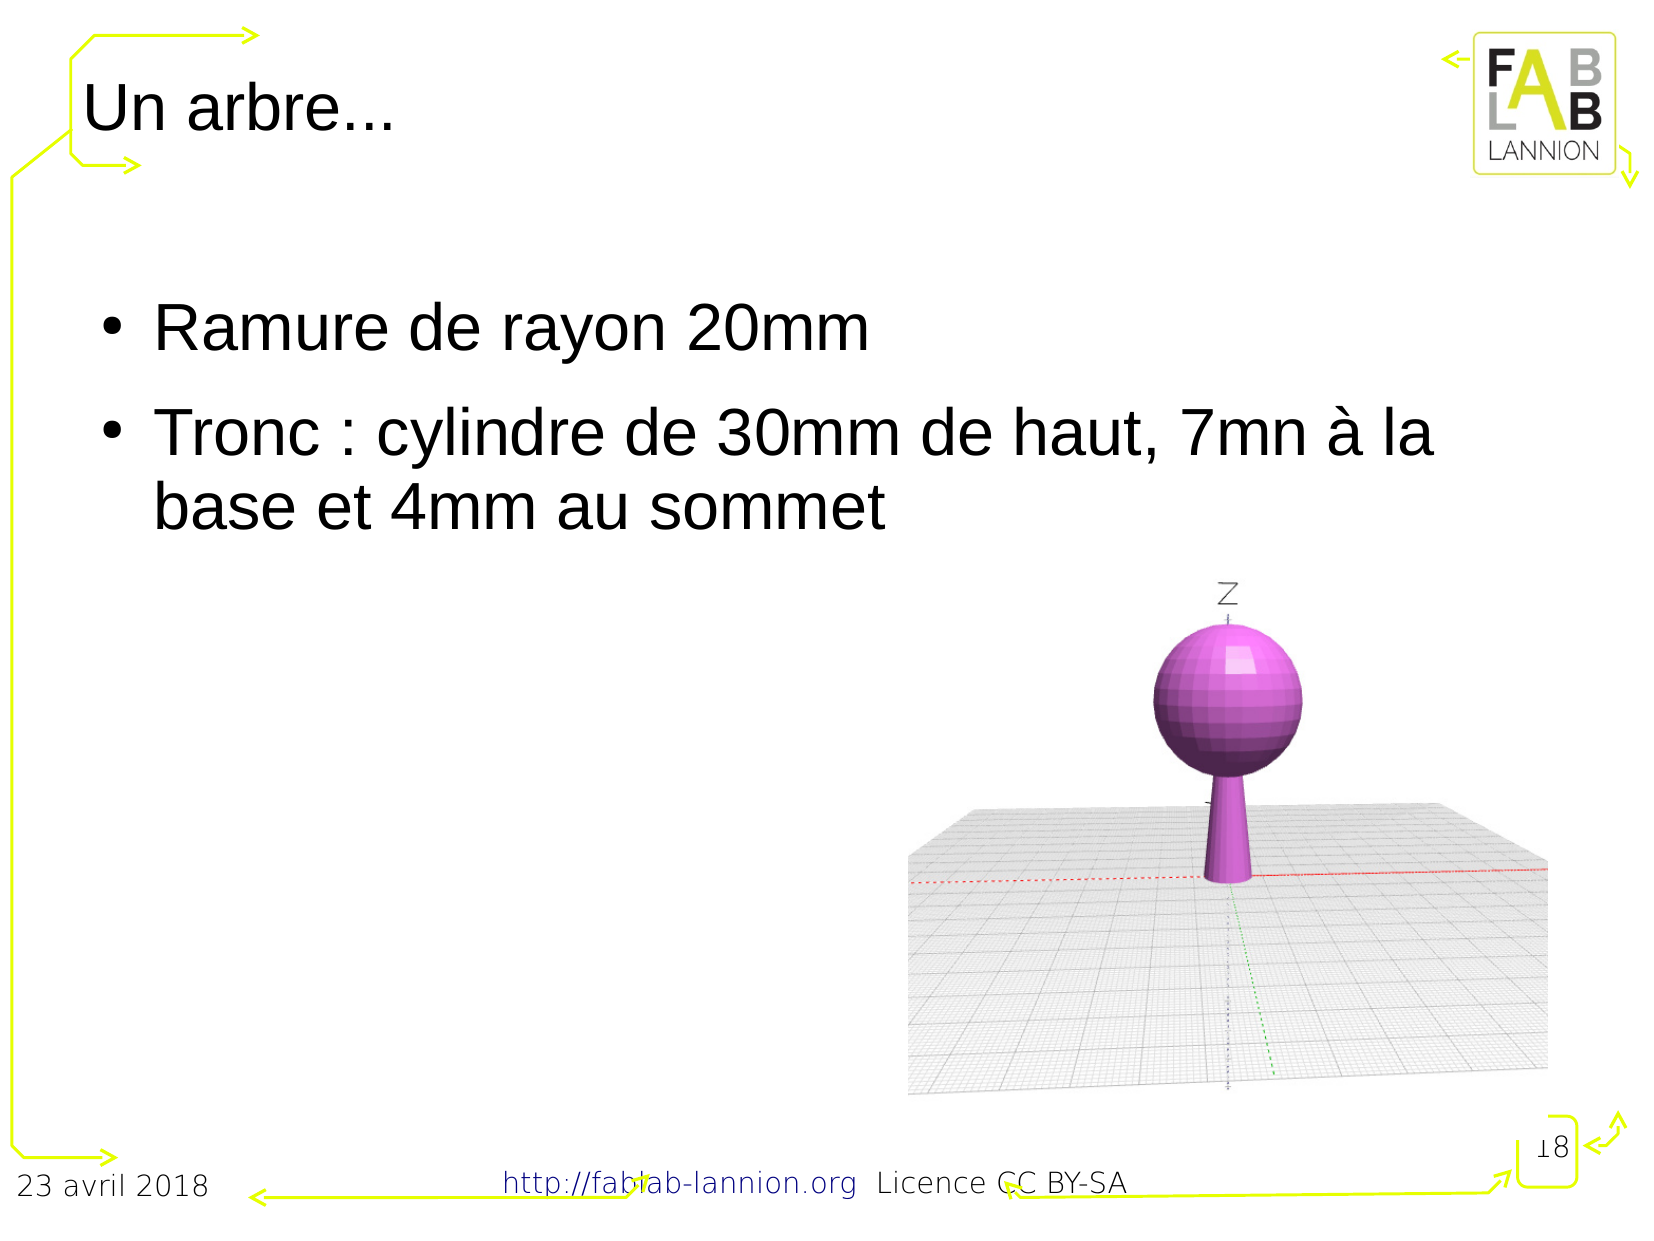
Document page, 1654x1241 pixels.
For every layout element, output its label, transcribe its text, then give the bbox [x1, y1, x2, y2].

picture [908, 578, 1548, 1140]
picture [1470, 29, 1619, 178]
list Ramure de rayon 20mm Tronc : cylindre de 30mm de haut, 7mn à la base et 4mm au sommet [82, 290, 1571, 1010]
title Un arbre... [82, 49, 1441, 166]
